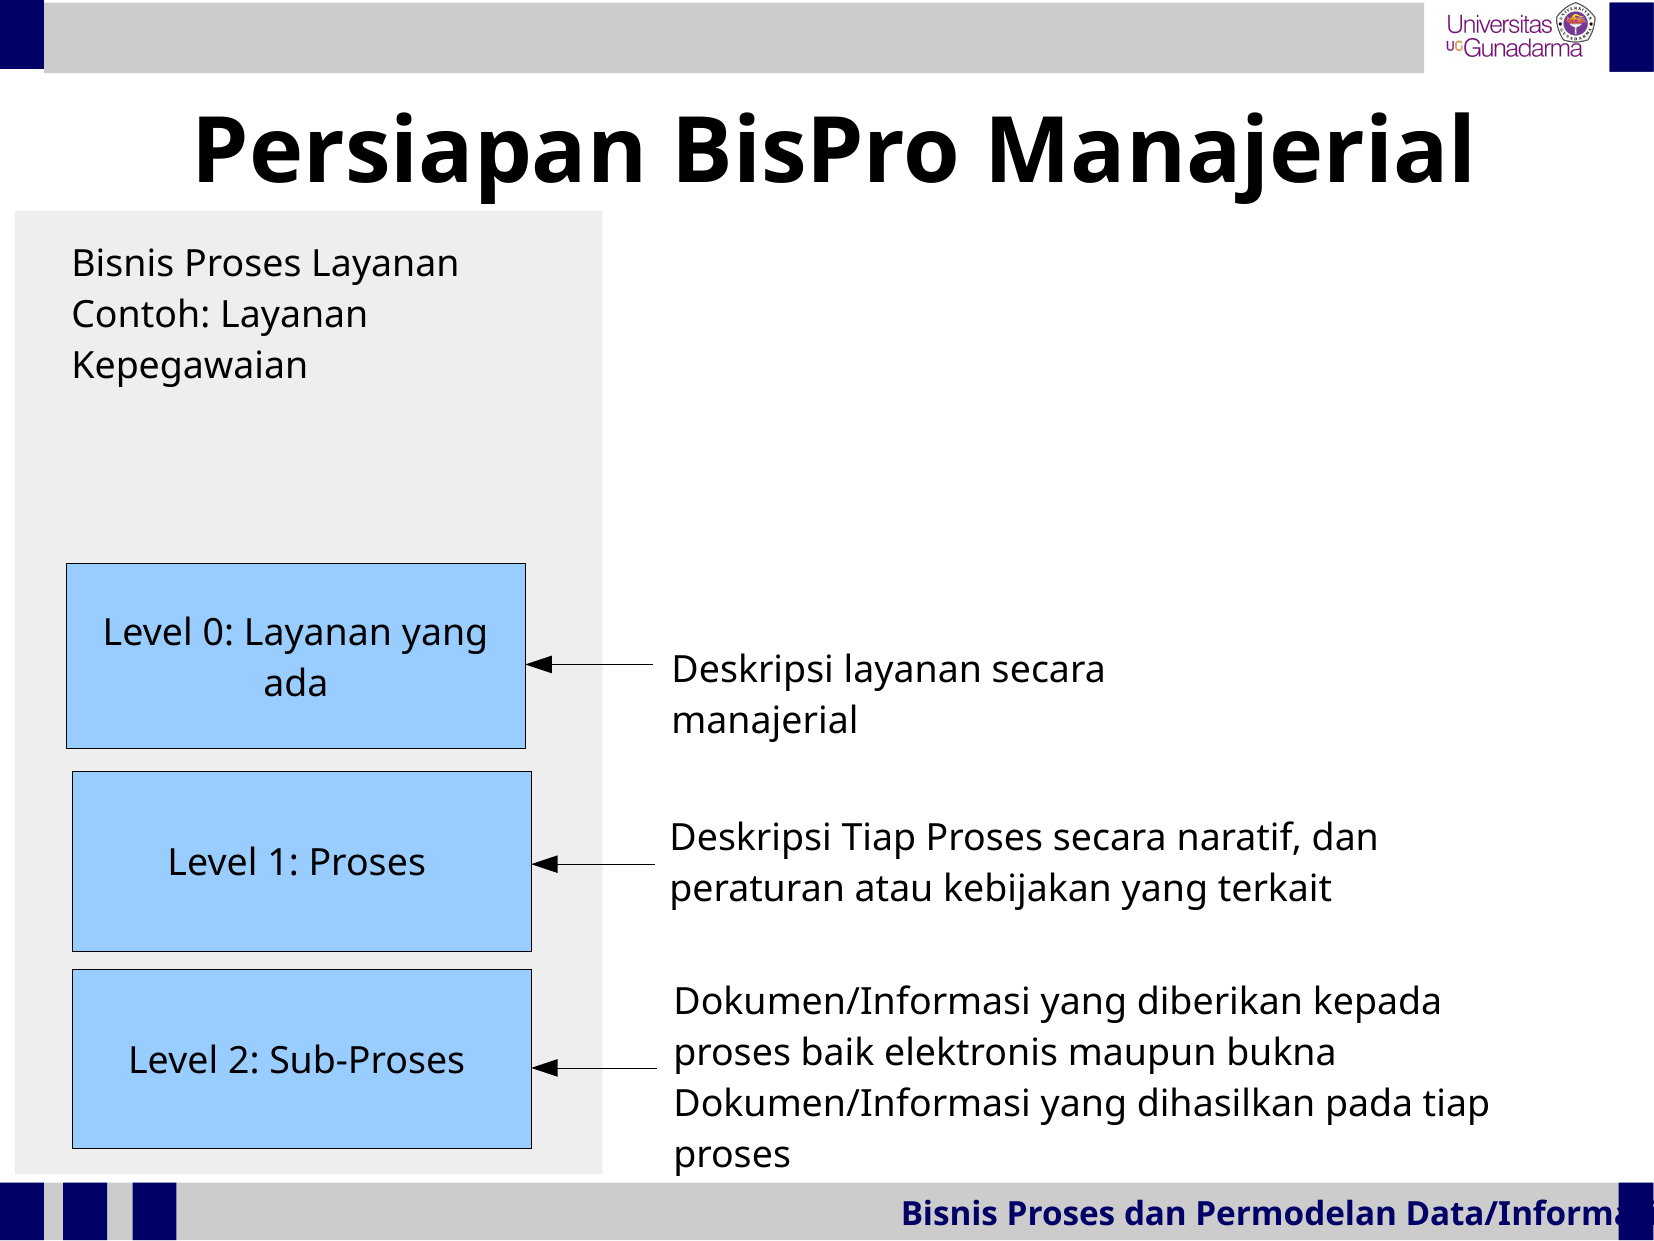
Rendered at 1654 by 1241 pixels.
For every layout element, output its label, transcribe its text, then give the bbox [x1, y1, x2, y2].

text_box Bisnis Proses Layanan Contoh: Layanan Kepegawaian [56, 229, 609, 380]
title Persiapan BisPro Manajerial [78, 84, 1592, 211]
text_box Level 2: Sub-Proses [72, 969, 532, 1149]
text_box Level 1: Proses [72, 771, 532, 952]
text_box Deskripsi layanan secara manajerial [656, 634, 1278, 714]
text_box [14, 210, 603, 1175]
text_box Level 0: Layanan yang ada [66, 563, 526, 749]
picture [1437, 2, 1610, 62]
text_box Deskripsi Tiap Proses secara naratif, dan peraturan atau kebijakan yang terkait [654, 803, 1482, 908]
text_box Dokumen/Informasi yang diberikan kepada proses baik elektronis maupun bukna Dokumen/Informasi yang dihasilkan pada tiap proses [658, 967, 1547, 1163]
